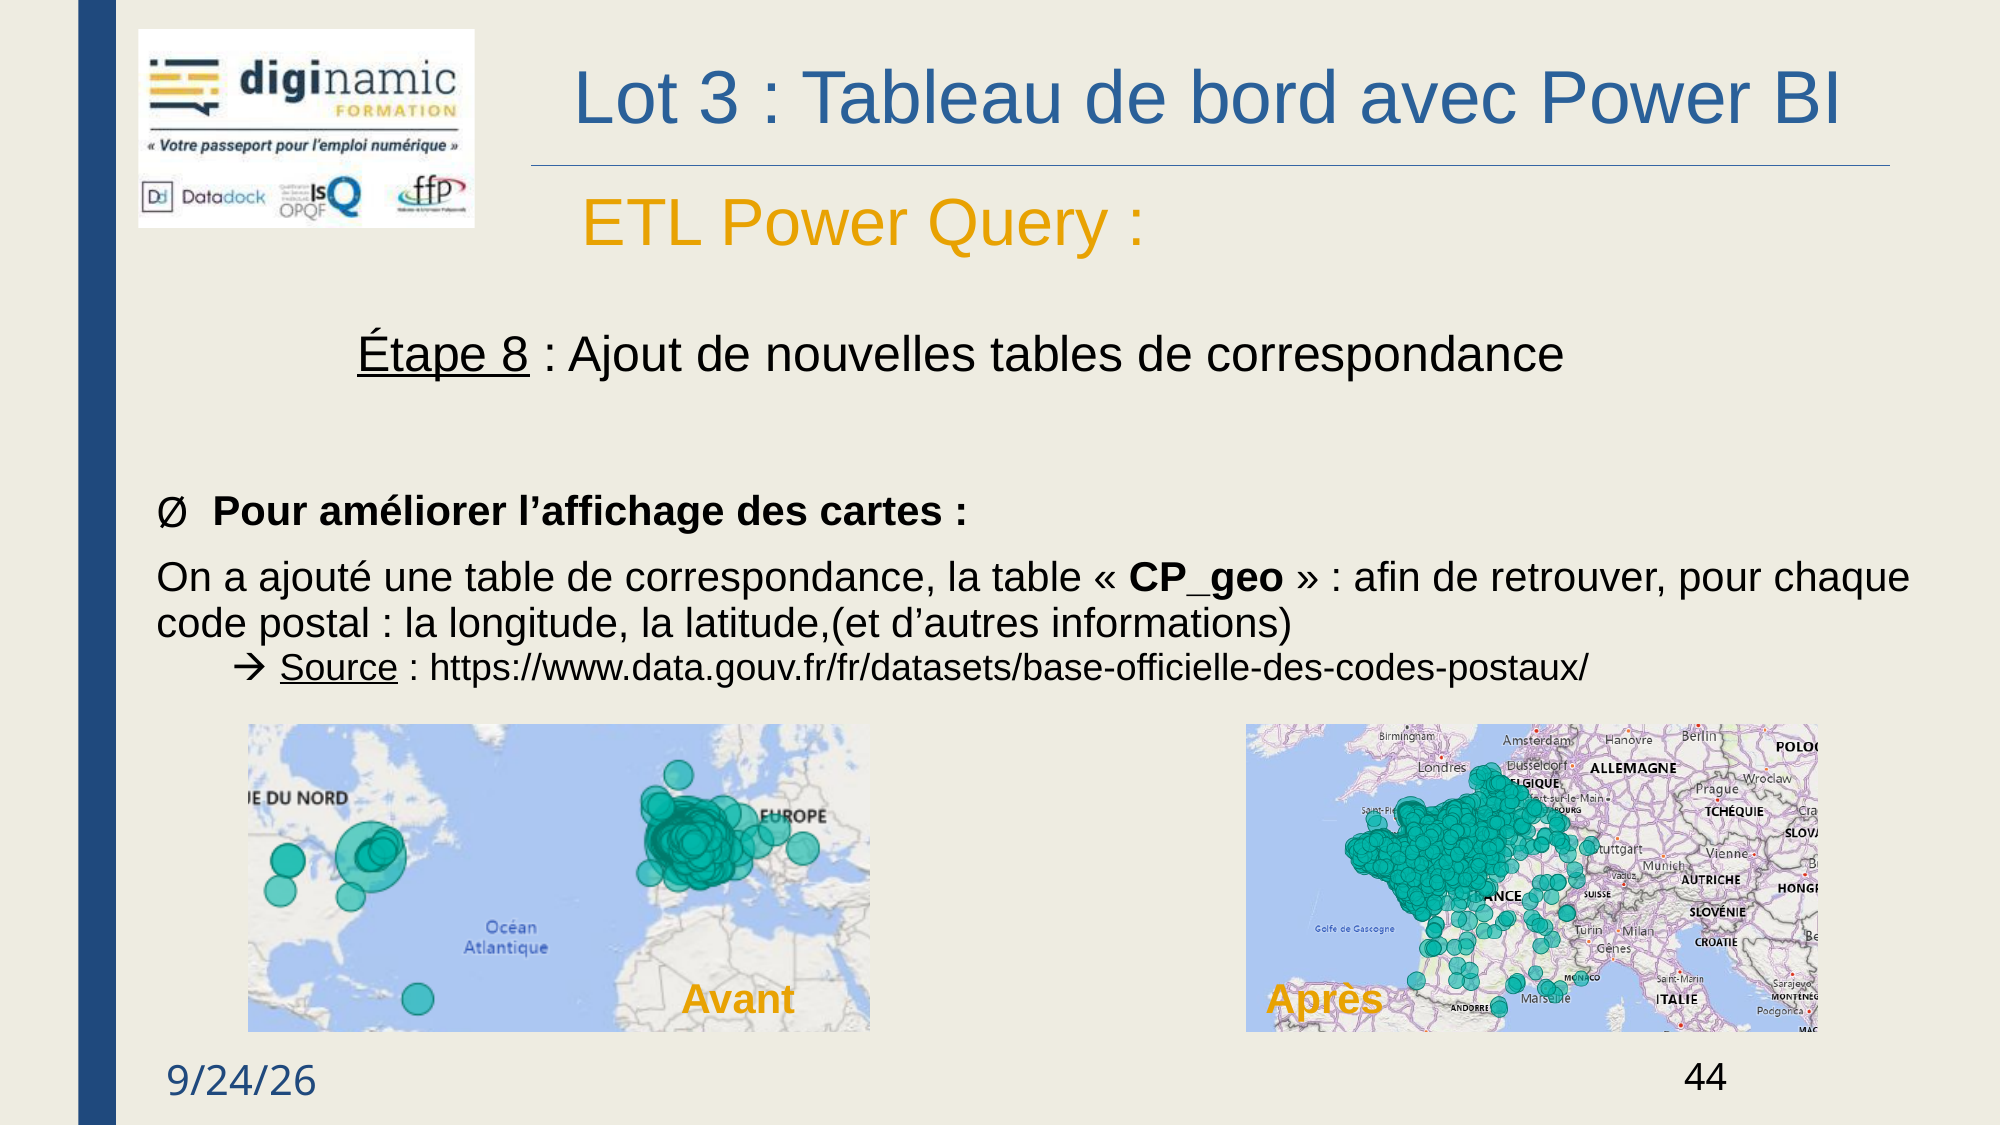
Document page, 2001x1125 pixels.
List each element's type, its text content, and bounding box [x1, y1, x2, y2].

text_box ETL Power Query : [566, 177, 1300, 296]
text_box Avant [665, 968, 870, 1030]
text_box 2/7/2024 [151, 1043, 389, 1110]
title Lot 3 : Tableau de bord avec Power BI [516, 51, 1902, 299]
text_box [1669, 1043, 1931, 1110]
text_box Après [1250, 968, 1455, 1030]
picture [1246, 791, 1818, 1032]
text_box Étape 8 : Ajout de nouvelles tables de correspondance [342, 318, 1760, 446]
picture [248, 791, 870, 1032]
text_box Pour améliorer l’affichage des cartes : On a ajouté une table de correspondance, la table « CP_geo » : afin de retrouver, pour chaque code postal : la longitude, la latitude,(et d’autres informations)  Source : https://www.data.gouv.fr/fr/datasets/base-officielle-des-codes-postaux/ [141, 480, 1985, 791]
